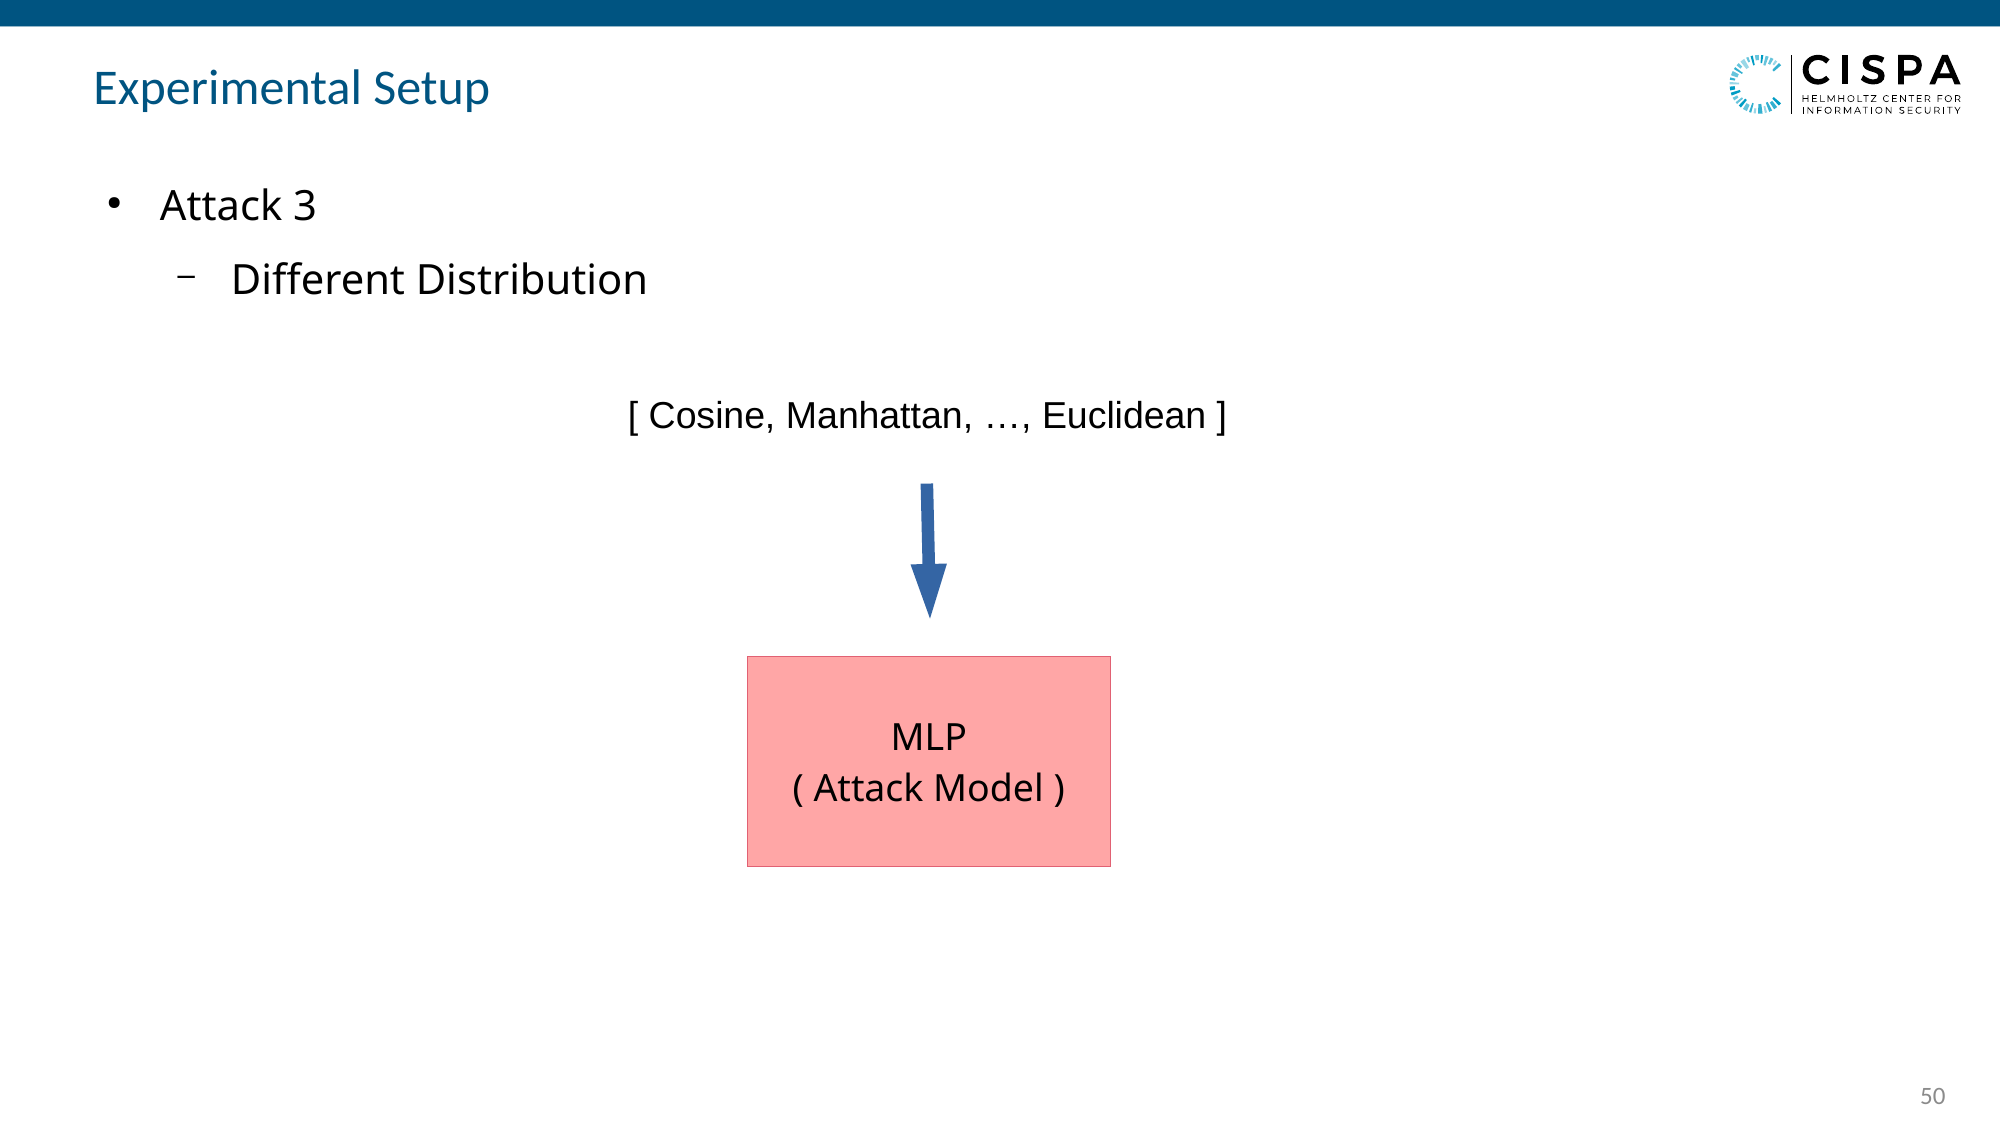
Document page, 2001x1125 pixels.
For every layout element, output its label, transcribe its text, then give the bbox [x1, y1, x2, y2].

title Experimental Setup [78, 38, 1699, 131]
list Attack 3 Different Distribution [78, 173, 1922, 1027]
text_box MLP ( Attack Model ) [747, 656, 1111, 867]
slide_number <number> [1870, 1065, 1961, 1125]
text_box [ Cosine, Manhattan, …, Euclidean ] [613, 387, 1243, 445]
